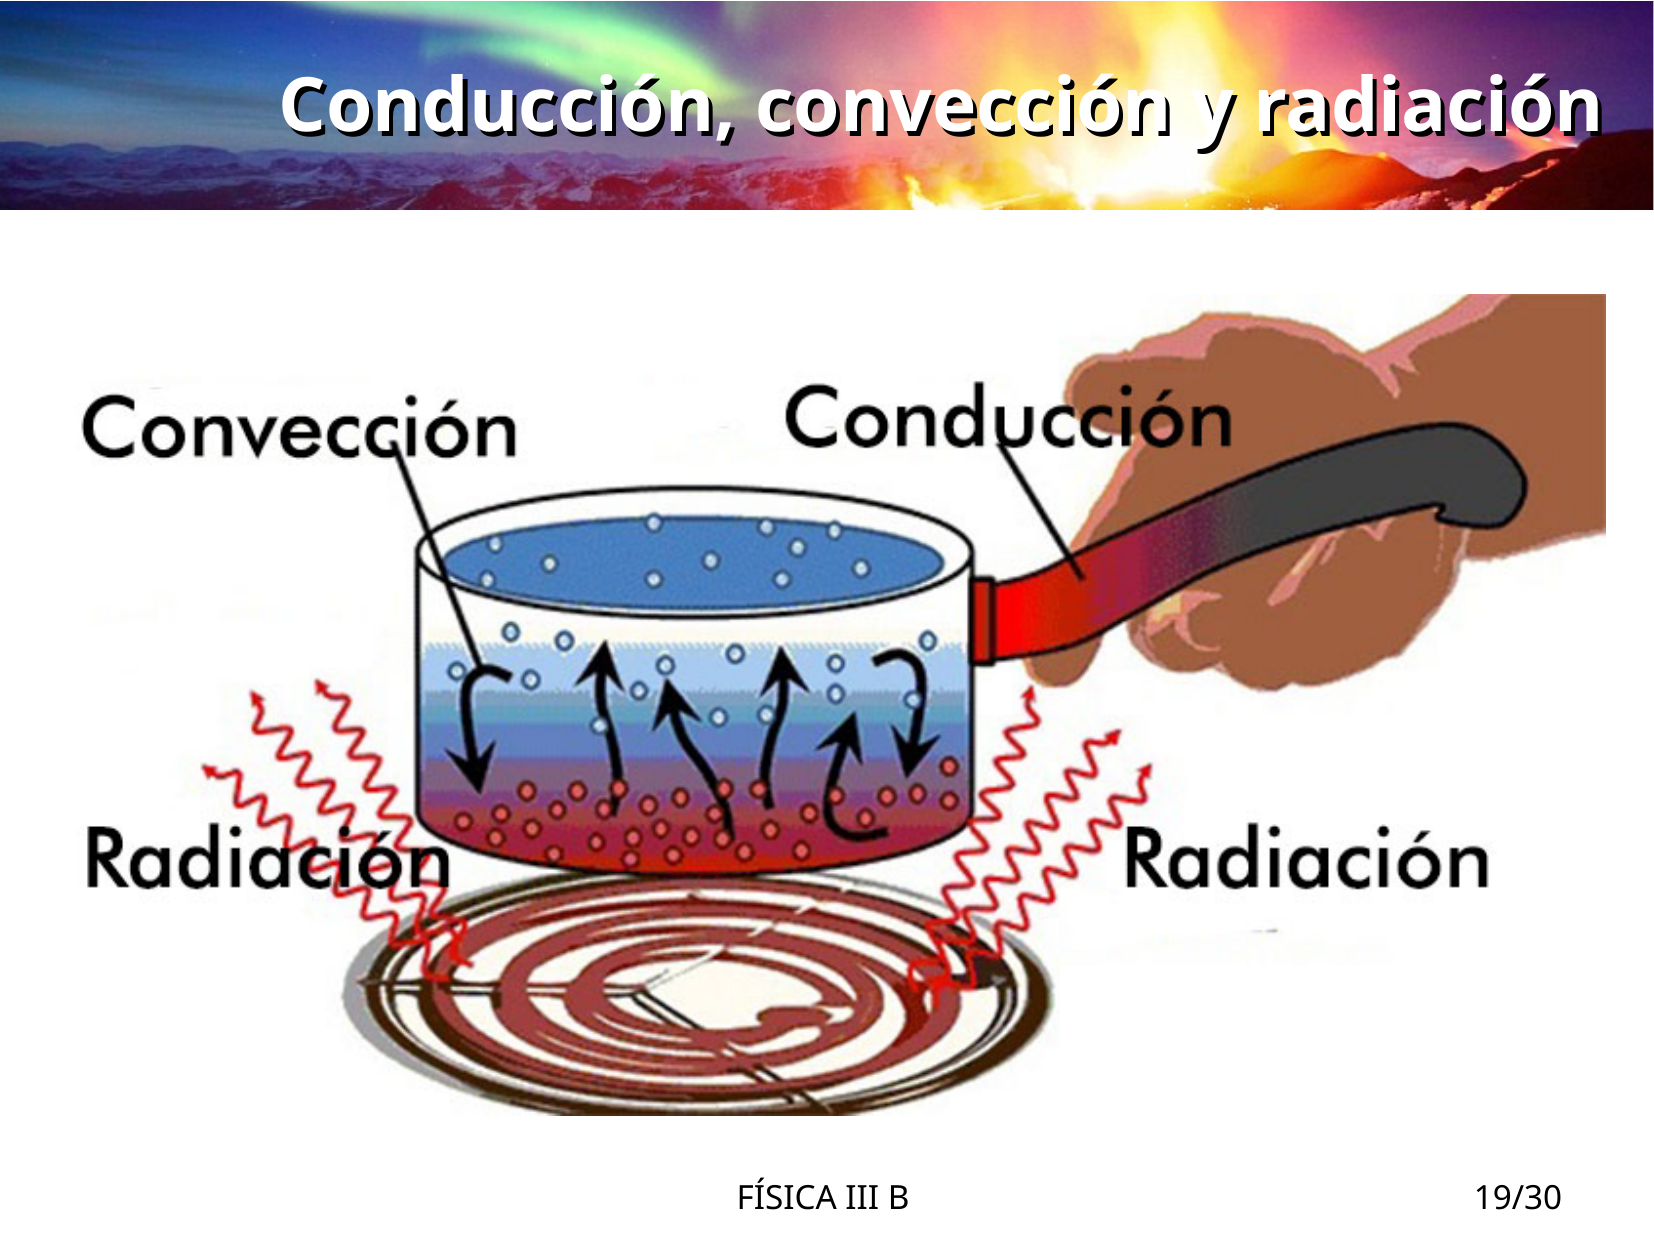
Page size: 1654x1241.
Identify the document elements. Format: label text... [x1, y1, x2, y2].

title Conducción, convección y radiación [45, 15, 1606, 191]
picture [45, 294, 1606, 1116]
picture [0, 1, 1654, 210]
